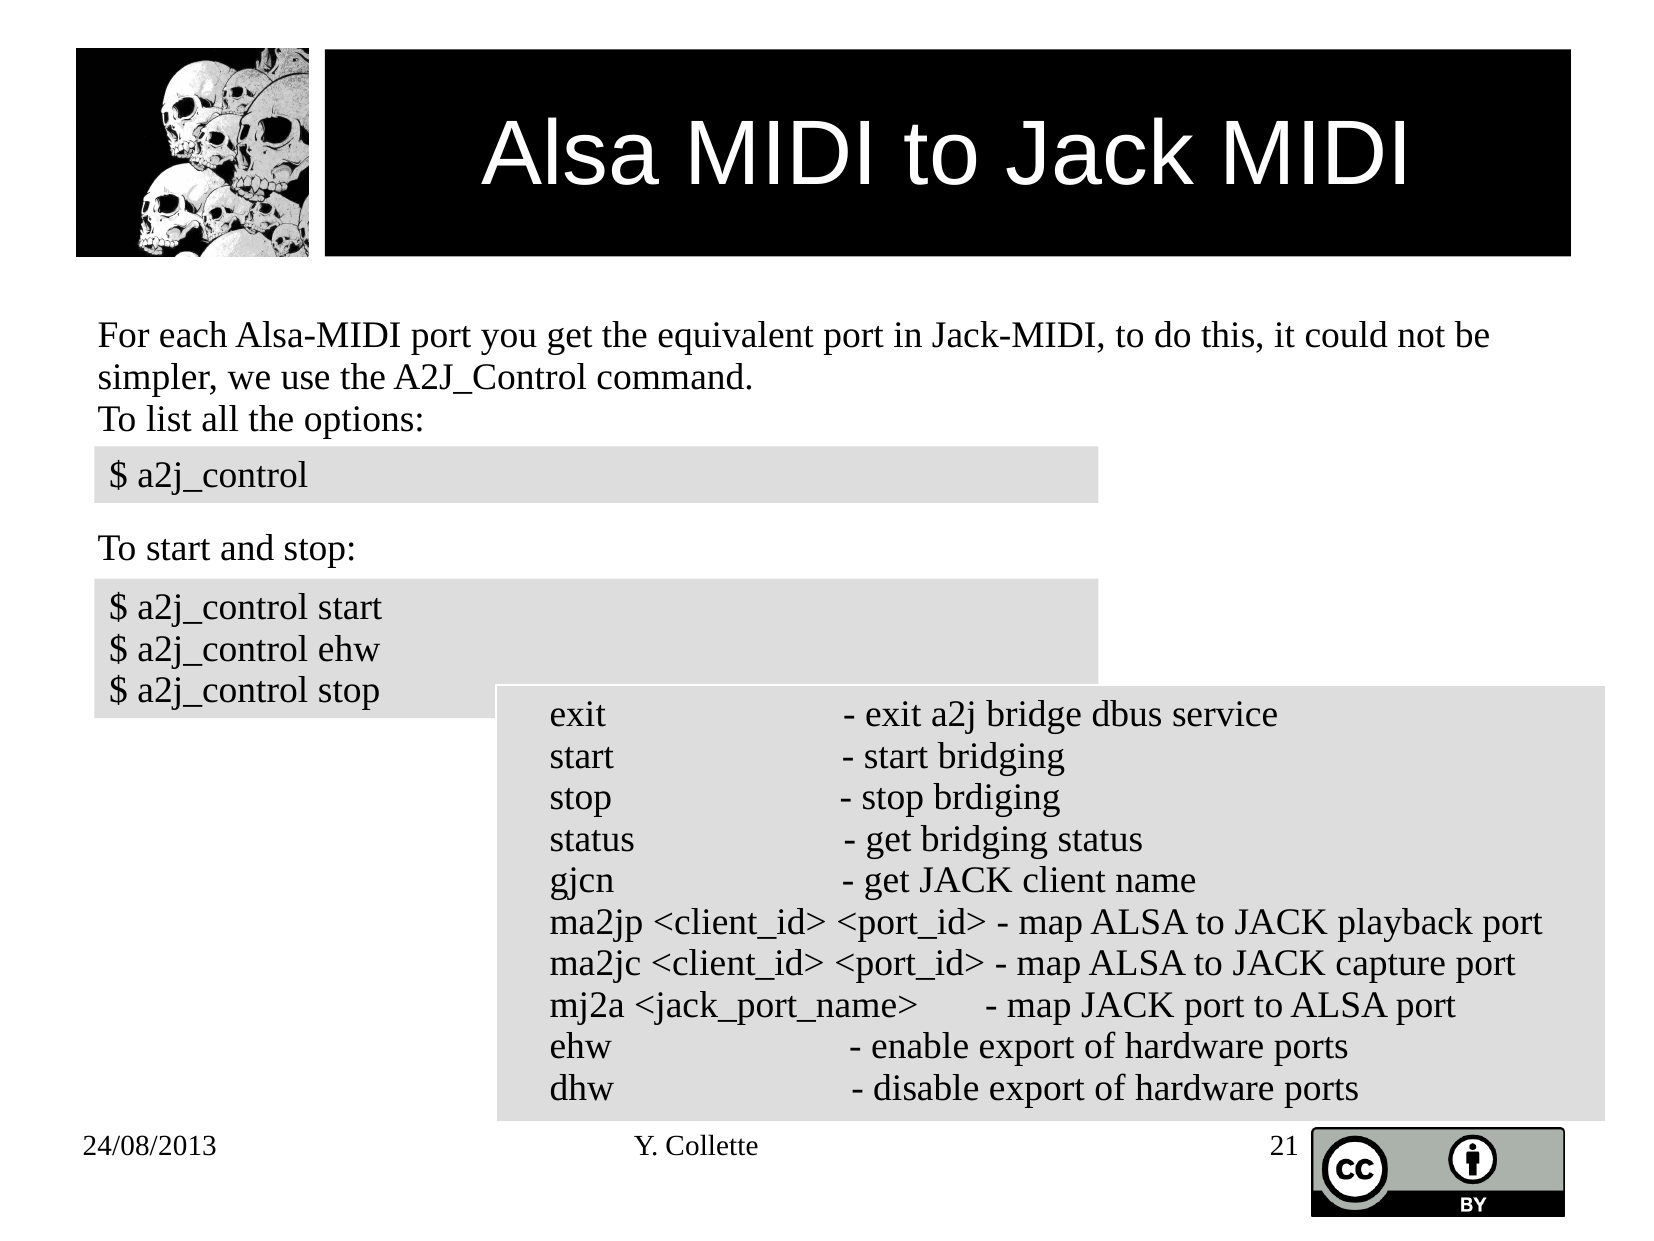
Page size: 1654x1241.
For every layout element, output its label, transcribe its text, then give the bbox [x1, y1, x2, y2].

title Alsa MIDI to Jack MIDI [324, 49, 1571, 257]
picture [1311, 1127, 1565, 1217]
text_box $ a2j_control start $ a2j_control ehw $ a2j_control stop [94, 578, 1099, 719]
text_box To start and stop: [82, 519, 934, 577]
text_box For each Alsa-MIDI port you get the equivalent port in Jack-MIDI, to do this, it could not be simpler, we use the A2J_Control command. To list all the options: [82, 307, 1560, 447]
text_box exit - exit a2j bridge dbus service start - start bridging stop - stop brdiging status - get bridging status gjcn - get JACK client name ma2jp <client_id> <port_id> - map ALSA to JACK playback port ma2jc <client_id> <port_id> - map ALSA to JACK capture port mj2a <jack_port_name> - map JACK port to ALSA port ehw - enable export of hardware ports dhw - disable export of hardware ports [496, 685, 1607, 1123]
text_box $ a2j_control [94, 446, 1099, 503]
picture [76, 48, 309, 257]
